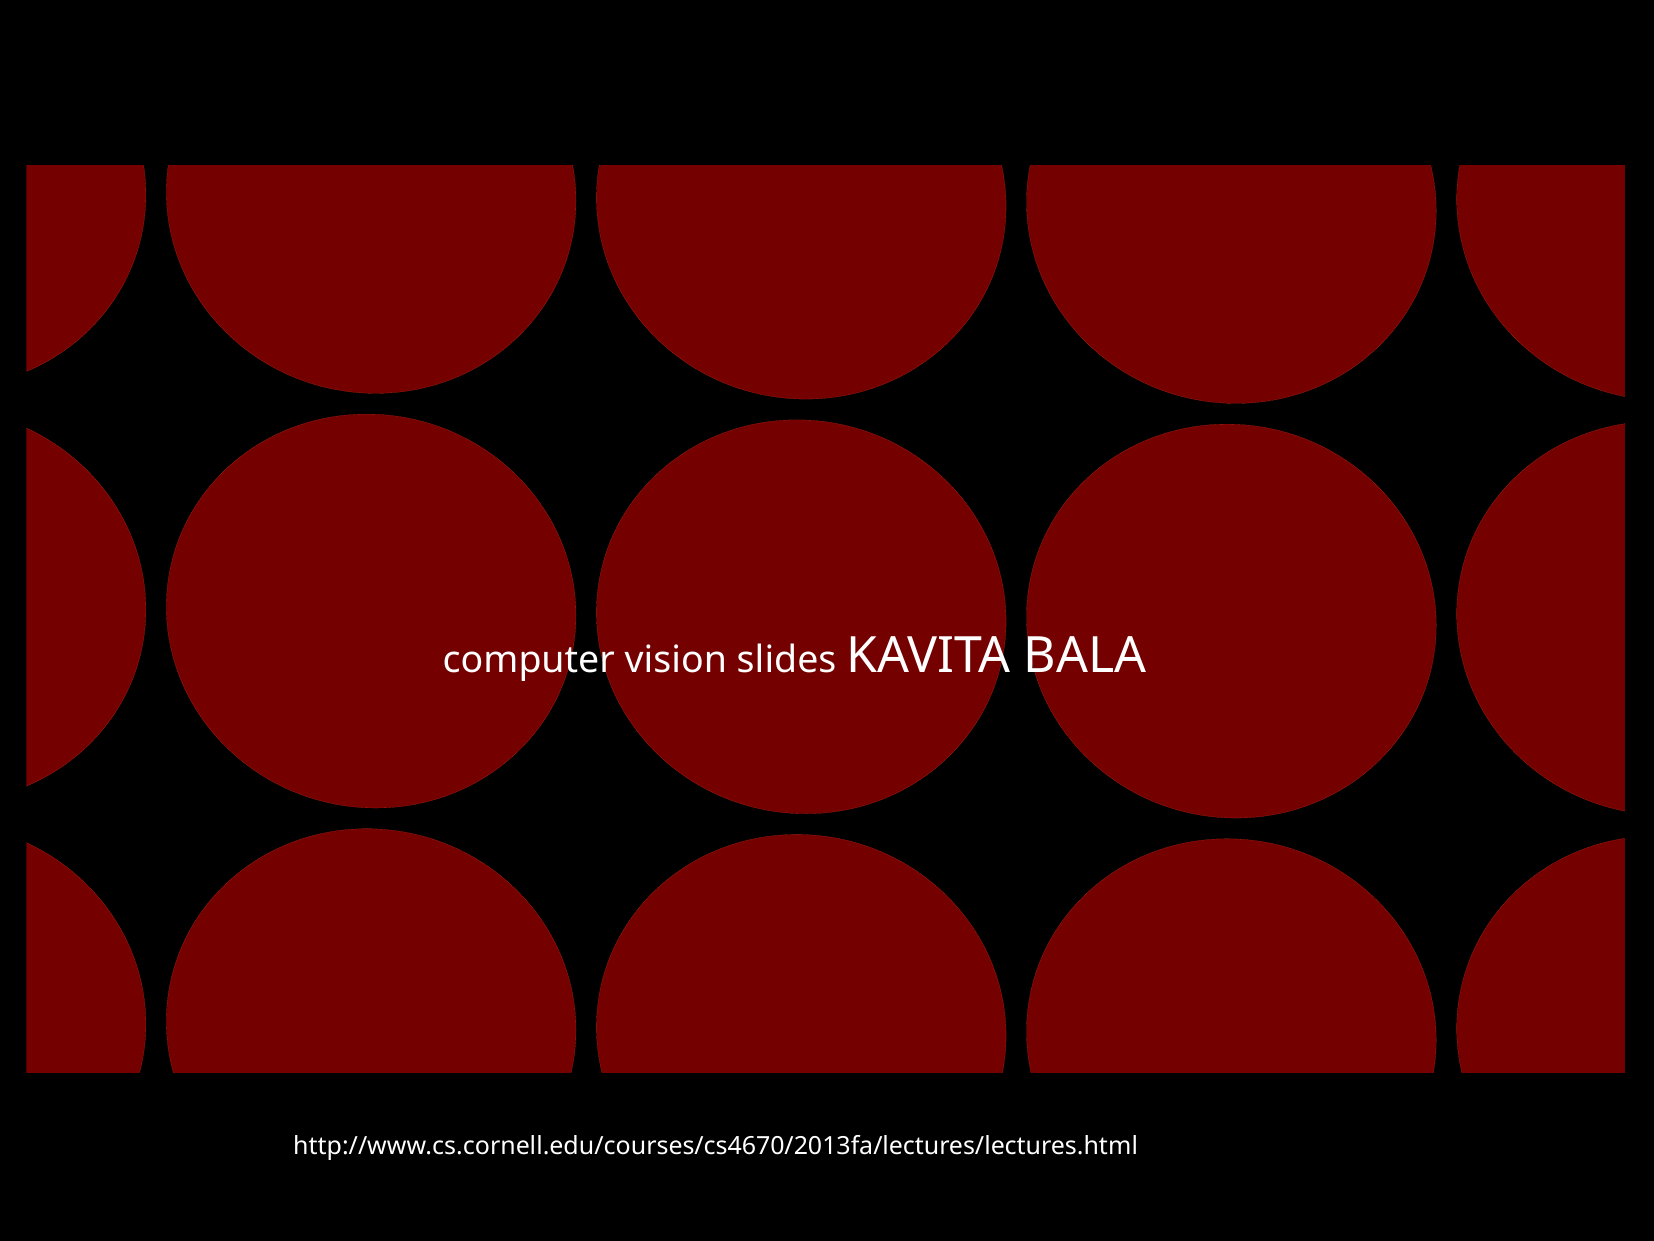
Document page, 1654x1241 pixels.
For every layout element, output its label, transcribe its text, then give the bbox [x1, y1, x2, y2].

text_box computer vision slides KAVITA BALA [427, 611, 1654, 714]
picture [0, 0, 1654, 1241]
text_box http://www.cs.cornell.edu/courses/cs4670/2013fa/lectures/lectures.html [278, 1120, 1499, 1174]
